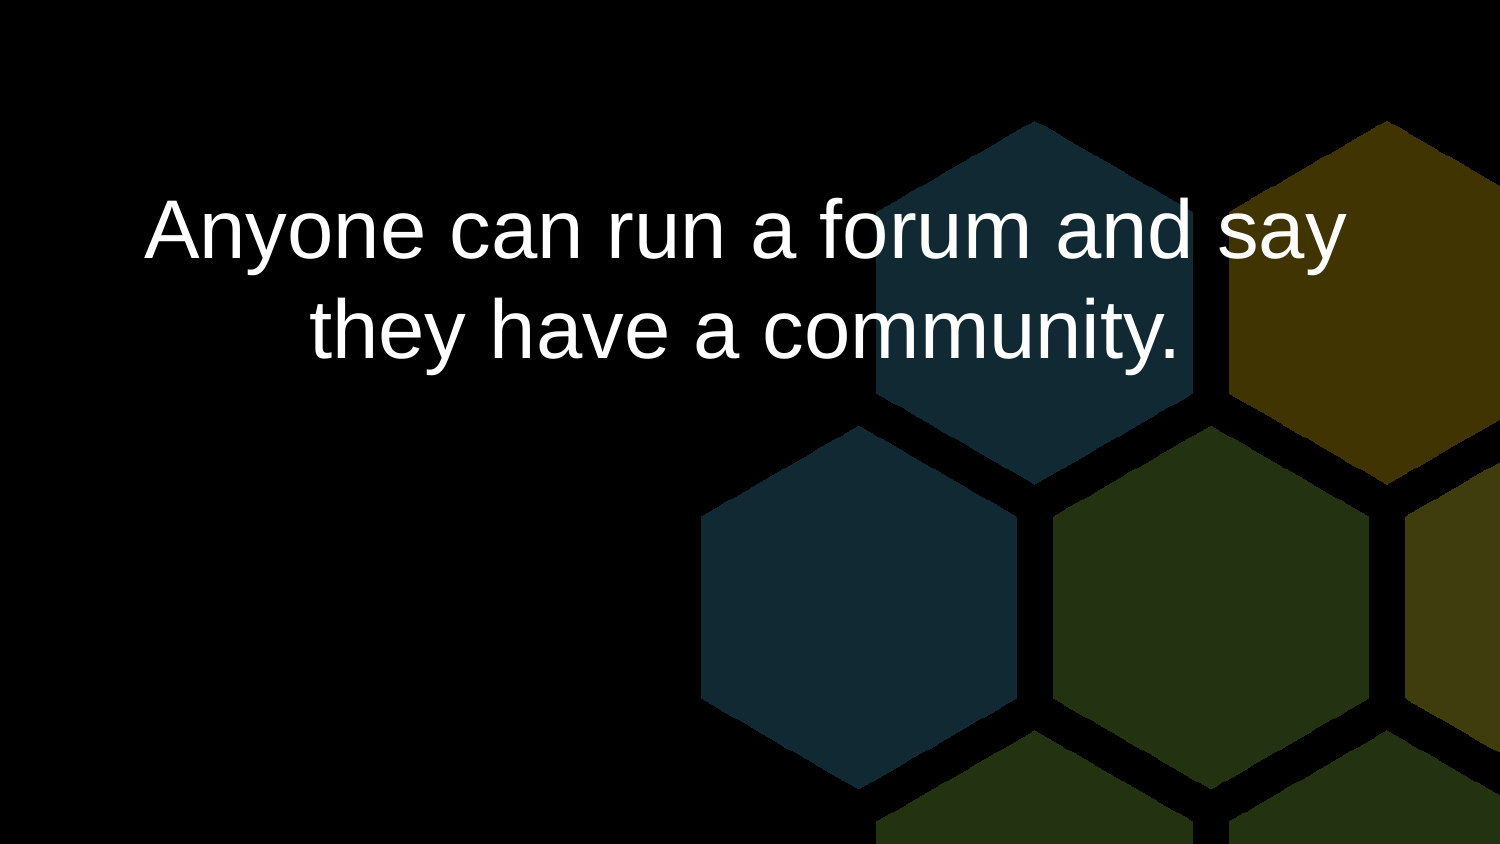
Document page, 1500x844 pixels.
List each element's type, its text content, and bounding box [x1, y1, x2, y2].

title Anyone can run a forum and say they have a community. [47, 53, 1445, 390]
picture [0, 0, 1500, 844]
